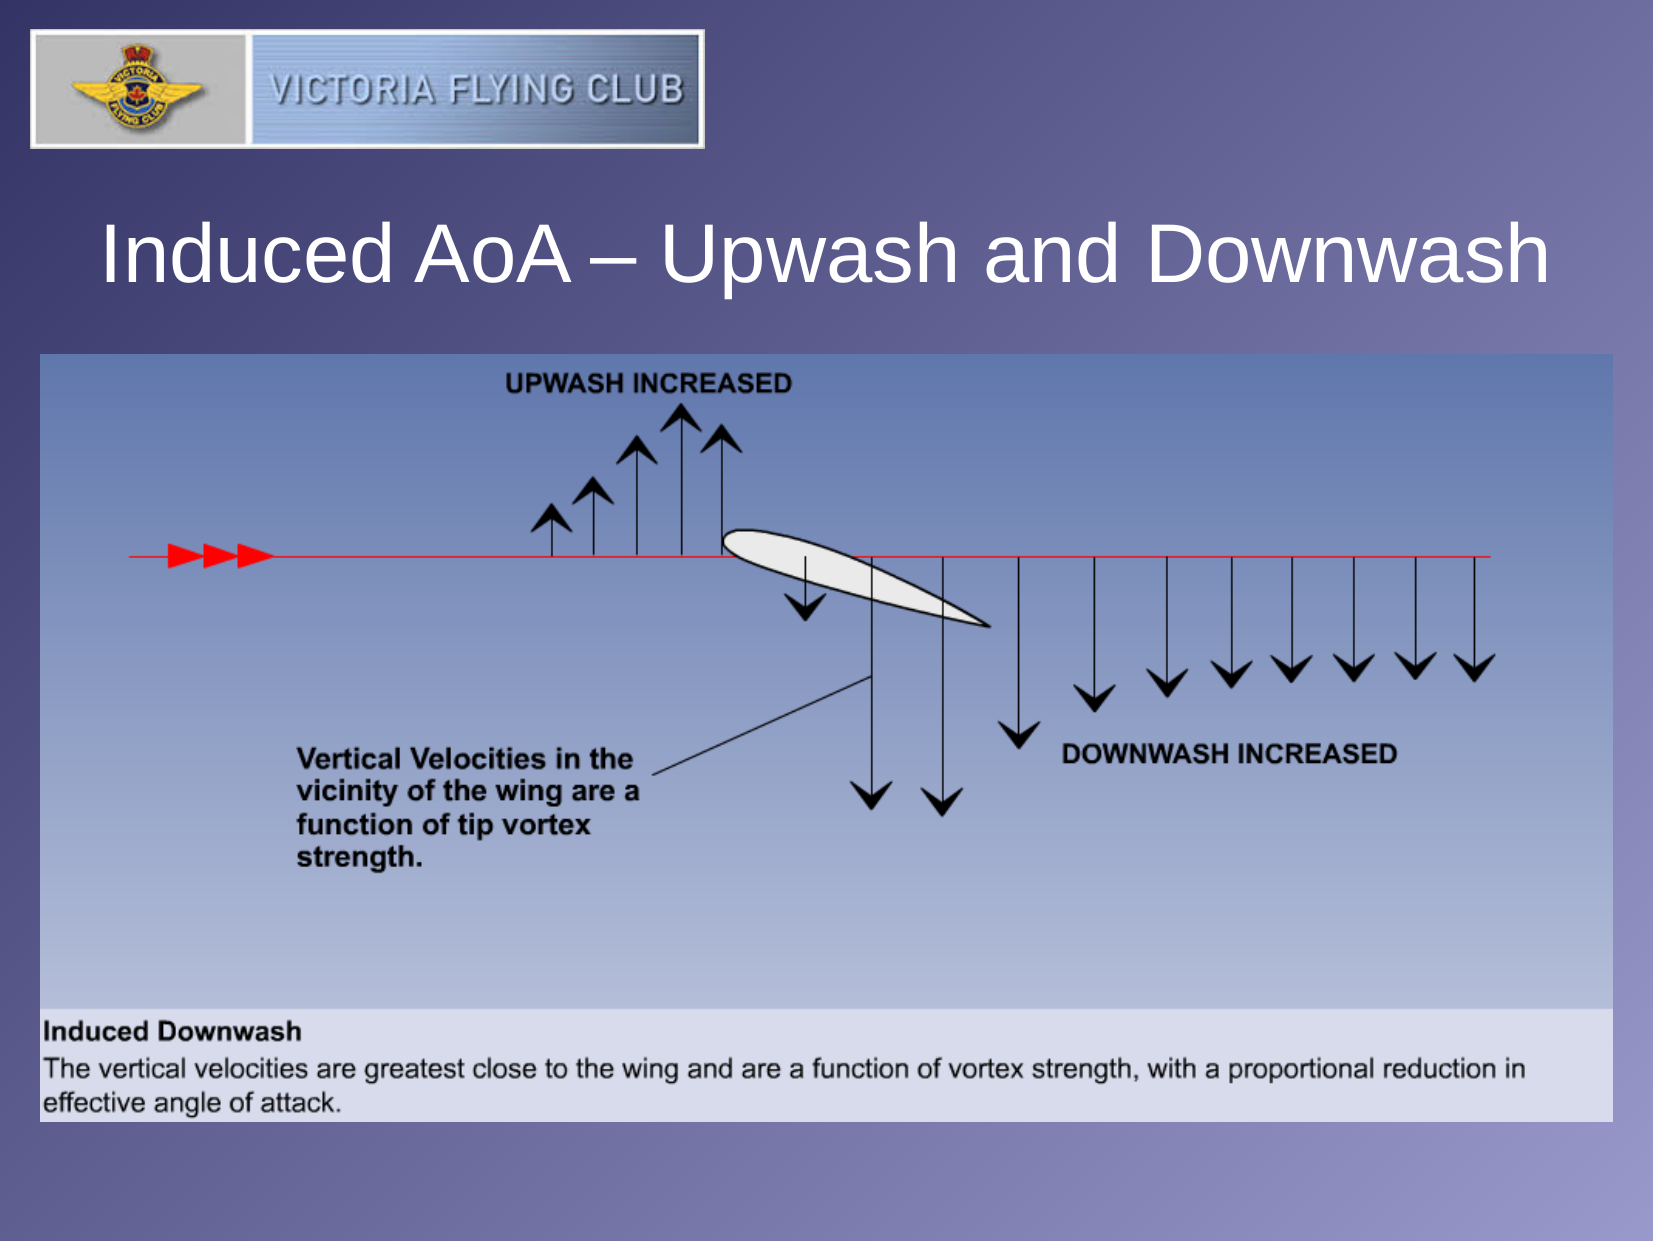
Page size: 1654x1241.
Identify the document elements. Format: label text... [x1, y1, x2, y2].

picture [40, 354, 1613, 1123]
picture [30, 29, 705, 149]
title Induced AoA – Upwash and Downwash [82, 150, 1571, 354]
